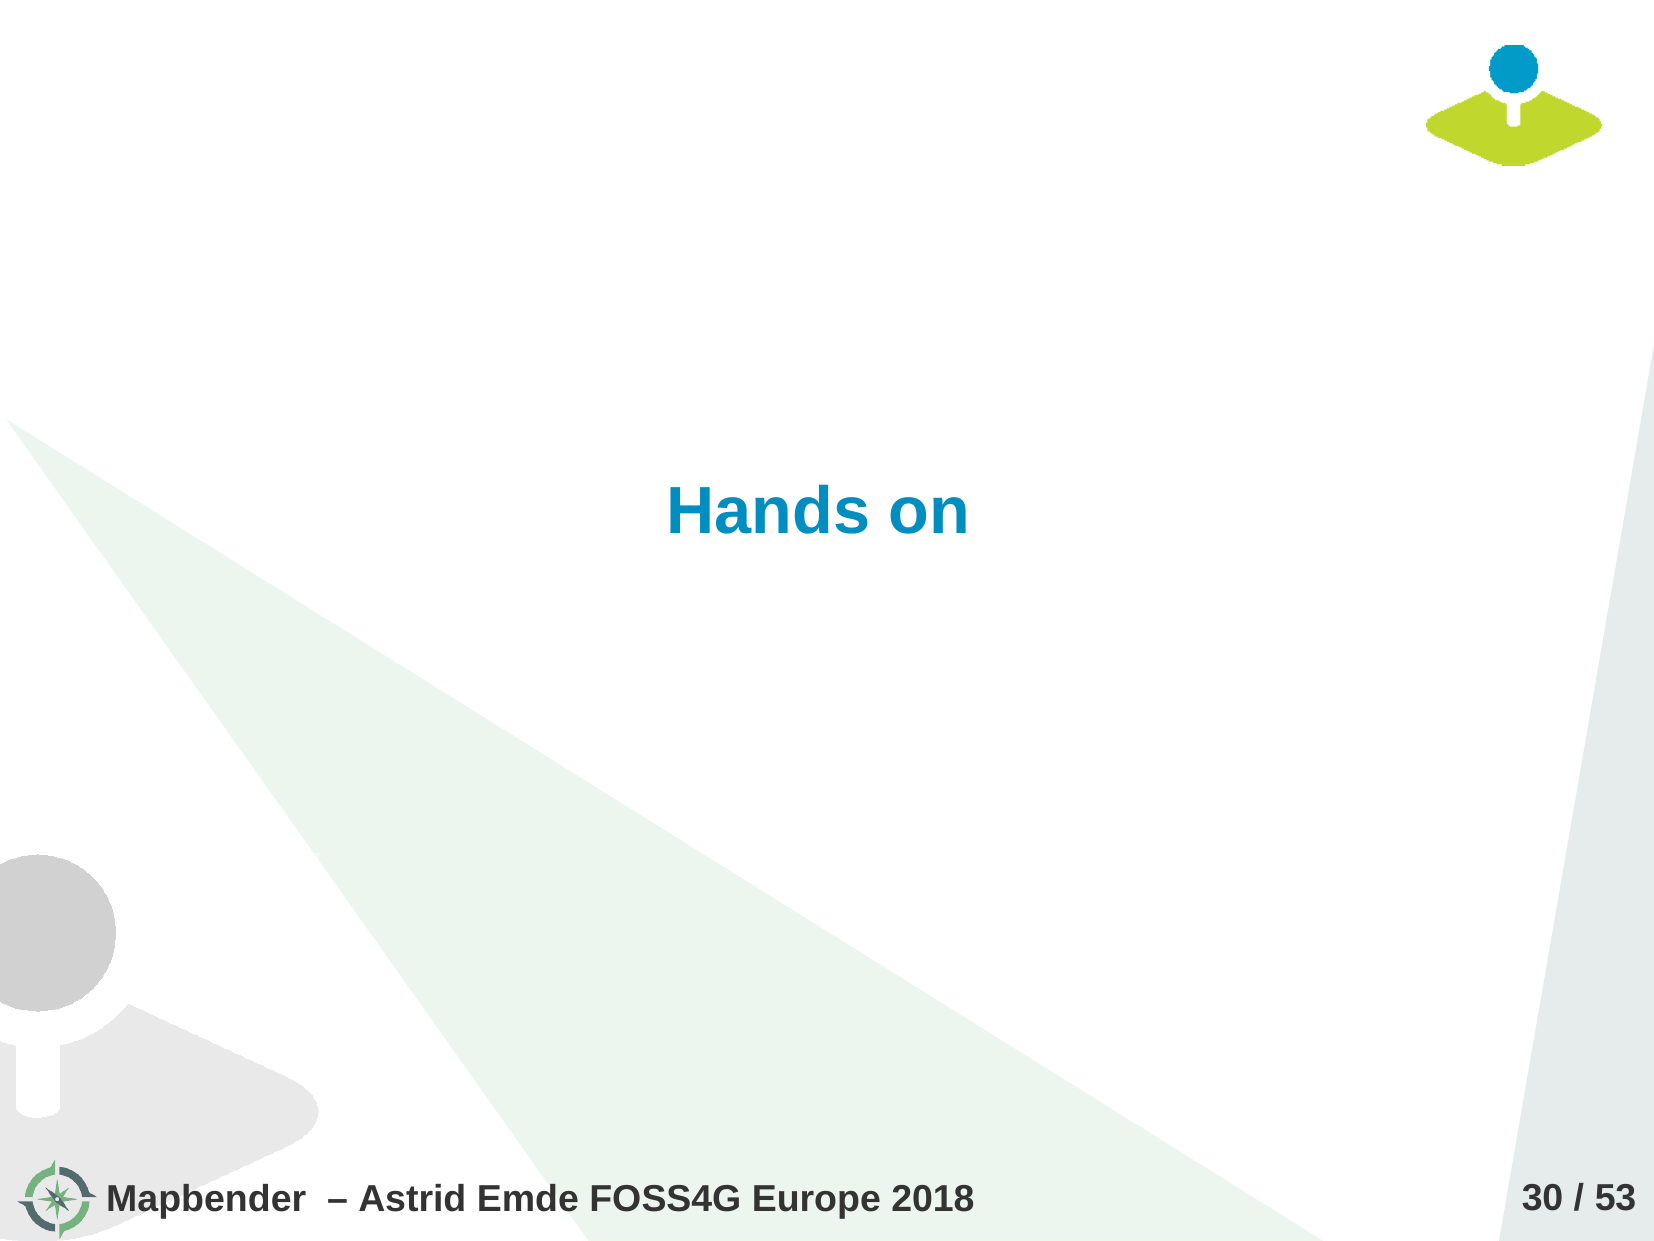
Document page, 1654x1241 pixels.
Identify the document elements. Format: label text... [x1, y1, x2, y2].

picture [16, 1158, 98, 1240]
picture [1426, 45, 1604, 166]
title Hands on [74, 445, 1563, 577]
